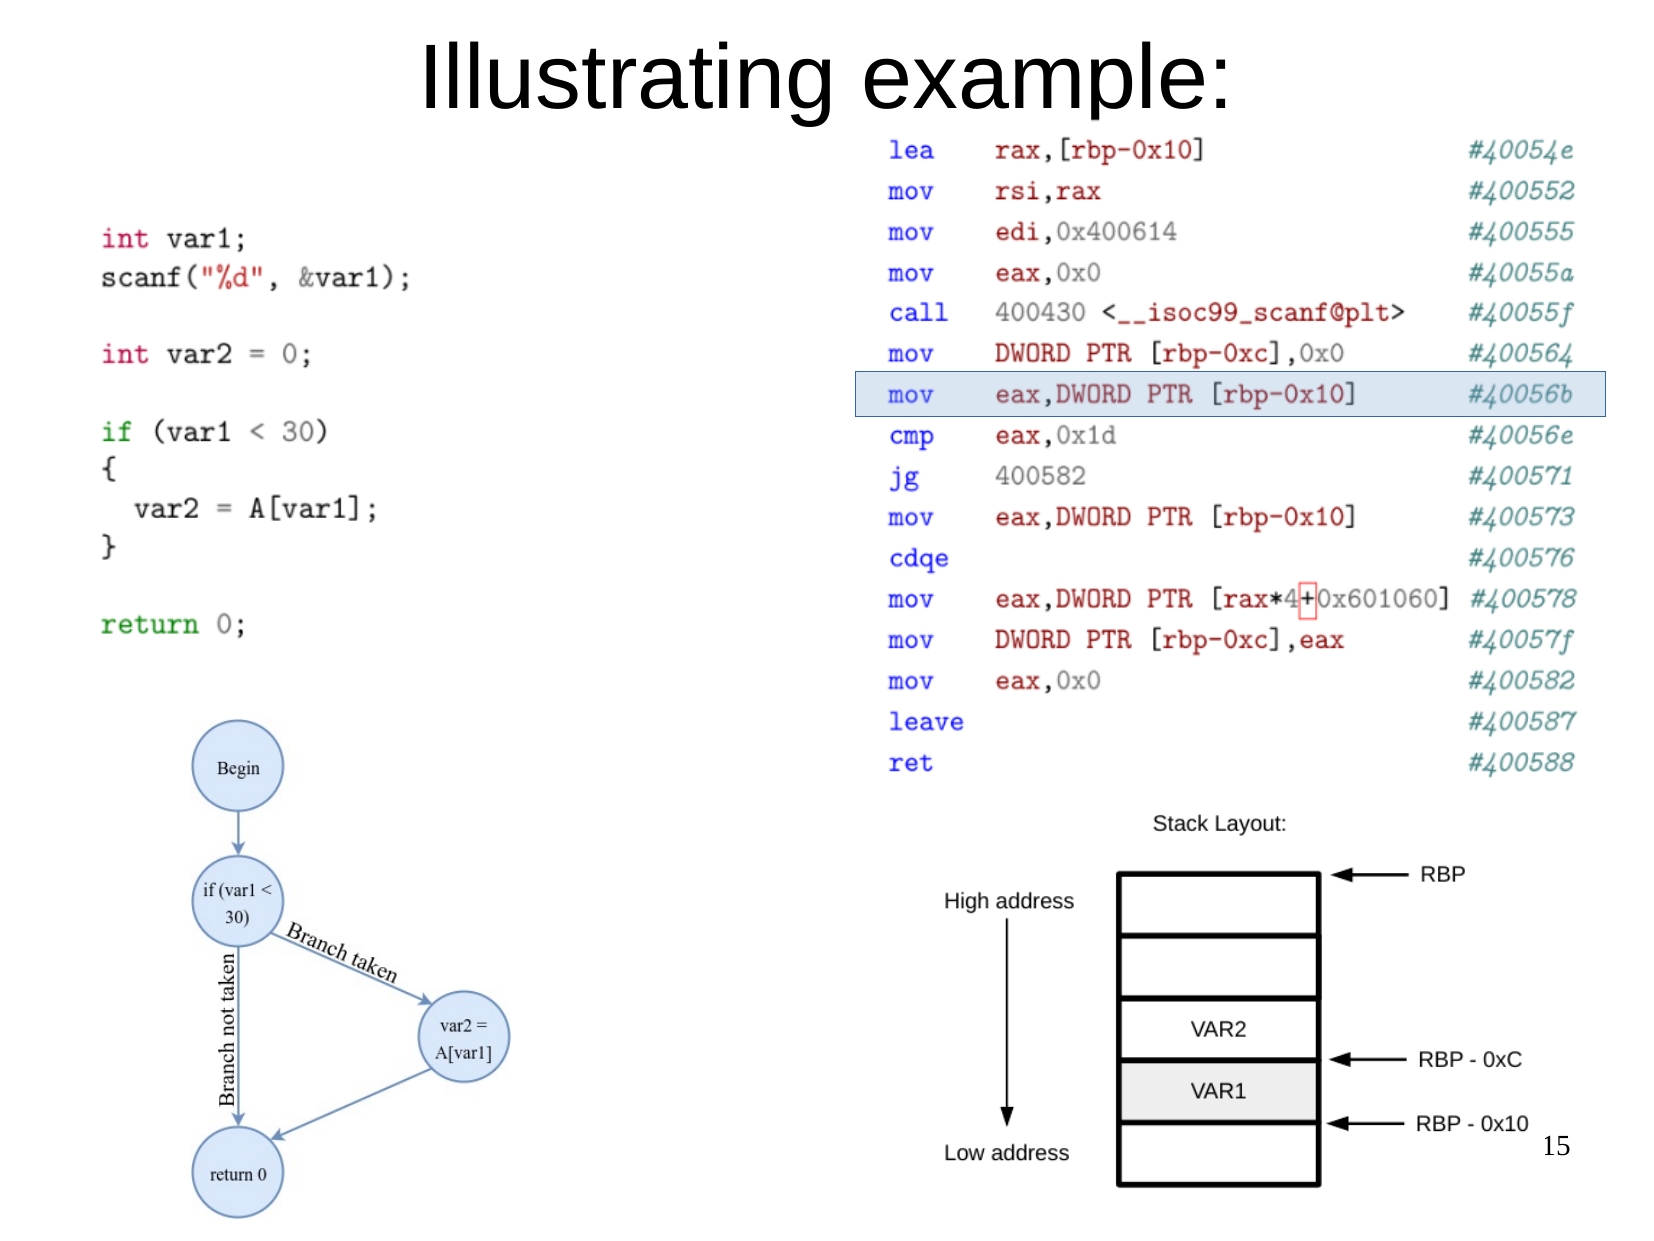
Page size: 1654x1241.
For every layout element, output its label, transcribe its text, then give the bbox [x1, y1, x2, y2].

title Illustrating example: [82, 0, 1571, 104]
text_box [855, 371, 1606, 417]
picture [0, 104, 1622, 1241]
